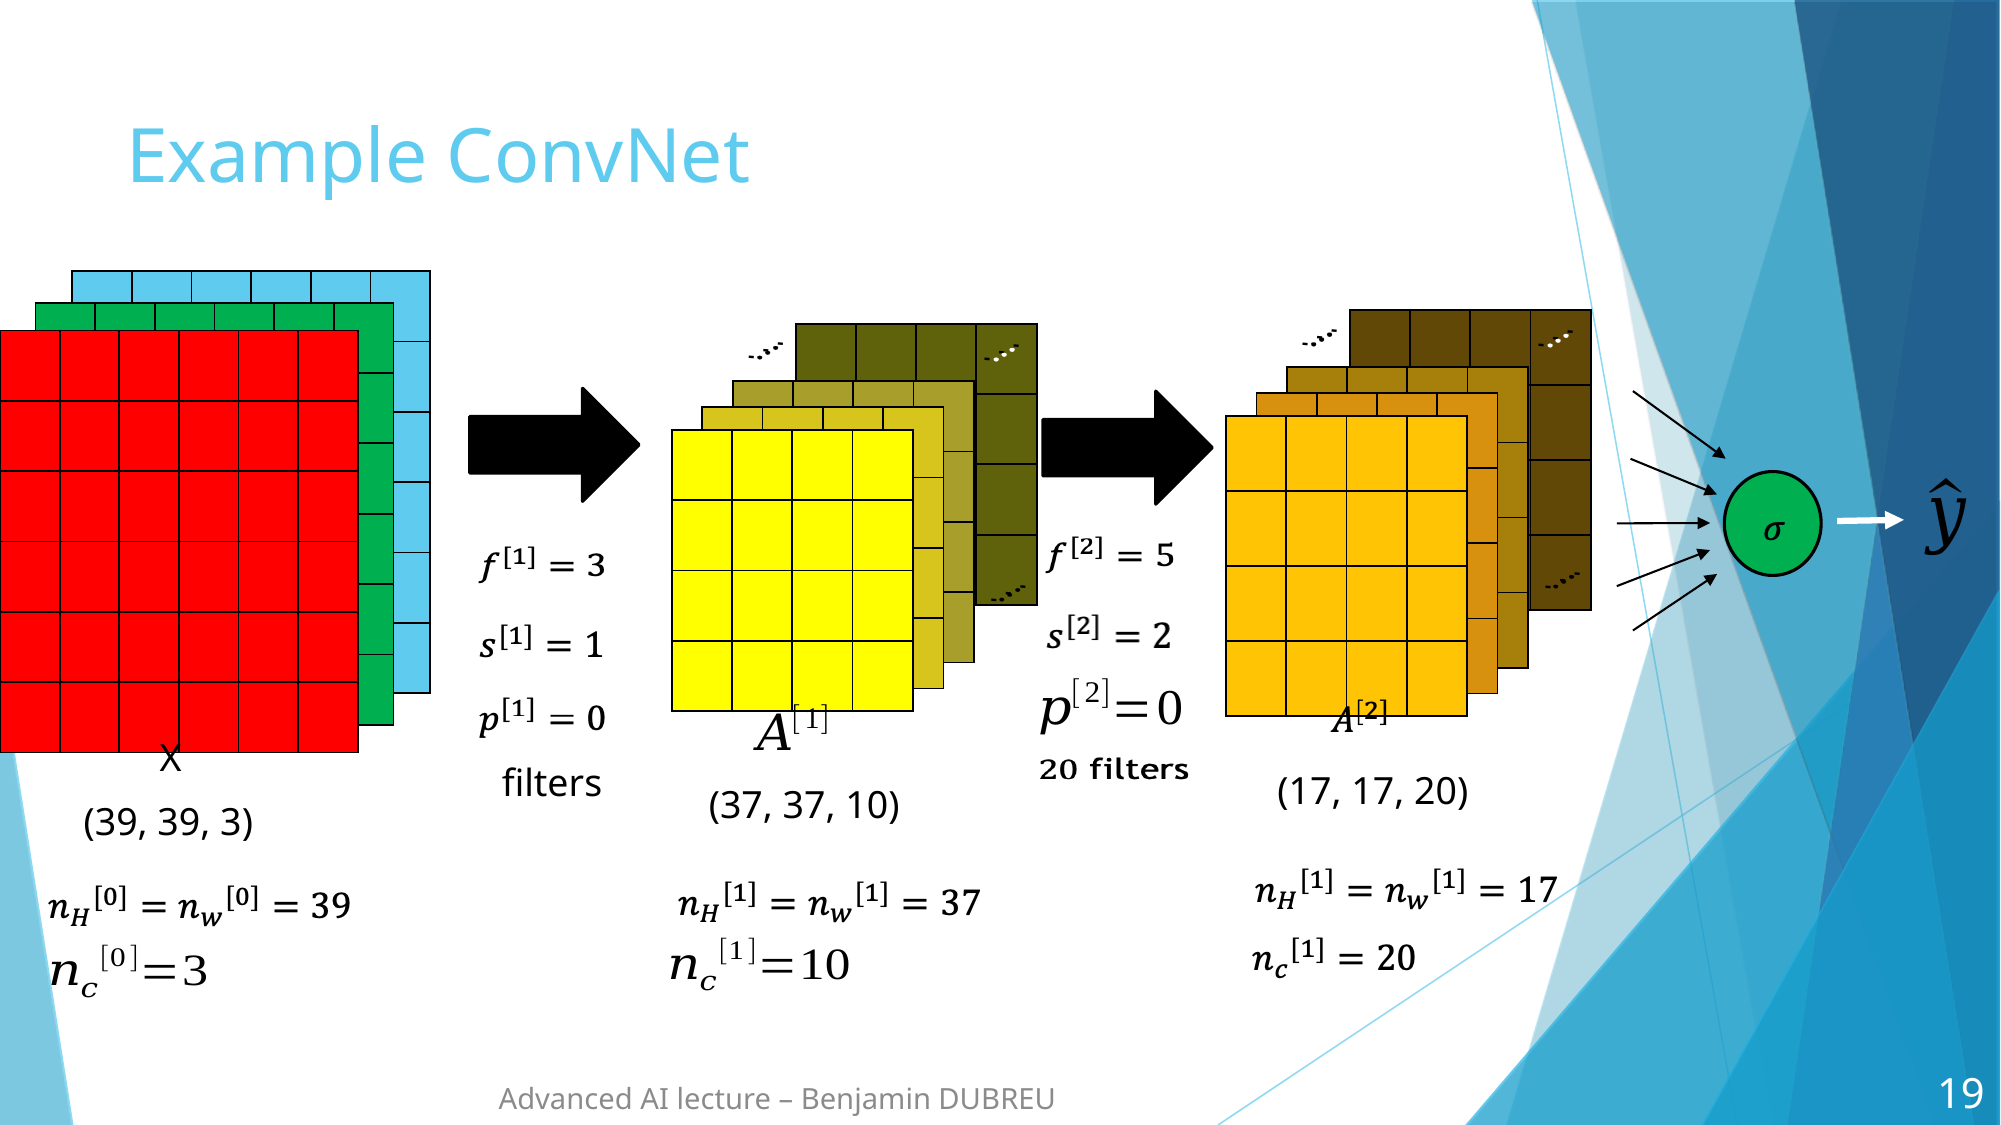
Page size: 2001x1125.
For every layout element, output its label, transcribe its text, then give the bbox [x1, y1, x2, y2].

table_cell [944, 523, 973, 591]
table_cell [1347, 492, 1406, 565]
table_cell [239, 472, 297, 541]
table_header [1318, 394, 1376, 415]
table_cell [1468, 619, 1497, 693]
table_cell [1, 542, 59, 611]
table_cell [977, 465, 1036, 534]
table_cell [1287, 642, 1346, 715]
table_cell [673, 501, 731, 570]
title Example ConvNet [111, 99, 1522, 317]
table_header [1257, 394, 1316, 415]
table_header [1471, 311, 1530, 384]
text_box [1230, 923, 1439, 986]
table_cell [944, 452, 973, 521]
table_header [239, 331, 297, 400]
text_box [456, 533, 629, 597]
table_cell [914, 549, 943, 617]
table_cell [359, 585, 393, 654]
table_cell [120, 542, 178, 611]
table_cell [1227, 492, 1285, 565]
table_cell [180, 472, 238, 541]
table_cell [944, 593, 973, 662]
table_cell [120, 683, 178, 752]
table_header [371, 272, 429, 341]
table_header [1411, 311, 1469, 366]
table_header [853, 431, 912, 499]
table_cell [1227, 567, 1285, 640]
table_cell [853, 642, 912, 710]
table_header [734, 382, 792, 406]
table_cell [1, 613, 59, 681]
table_cell [61, 542, 118, 611]
table_cell [1531, 461, 1590, 534]
table_cell [180, 402, 238, 470]
text_box [741, 332, 790, 371]
table_cell [977, 536, 1025, 604]
table_cell [1, 472, 59, 541]
text_box [469, 388, 640, 502]
table_cell [239, 613, 297, 681]
table_header [252, 272, 310, 302]
table_cell [1408, 567, 1466, 640]
table_cell [394, 624, 429, 692]
table_header [1287, 417, 1346, 490]
table_cell [299, 542, 357, 611]
text_box [1024, 741, 1210, 802]
table_cell [1498, 593, 1527, 667]
table_cell [180, 613, 238, 681]
text_box [1295, 318, 1344, 357]
table_header [917, 325, 975, 380]
table_cell [1287, 492, 1346, 565]
table_cell [120, 613, 178, 681]
table_header [1227, 417, 1285, 490]
table_cell [1227, 642, 1285, 715]
text_box [1531, 320, 1580, 359]
table_cell [61, 472, 118, 541]
table_cell [793, 642, 852, 710]
table_header [763, 408, 822, 429]
table_cell [853, 571, 912, 640]
table_cell [61, 402, 118, 470]
table_header [192, 272, 250, 302]
table_cell [394, 413, 429, 481]
chart [654, 934, 863, 997]
chart [1906, 471, 1989, 558]
table_cell [1468, 544, 1497, 618]
text_box [25, 872, 376, 935]
chart [1025, 674, 1197, 738]
table_header [1351, 311, 1409, 366]
table_cell [733, 501, 791, 570]
table_cell [673, 571, 731, 640]
table_header [1438, 394, 1497, 467]
table_header [794, 382, 852, 406]
table_cell [914, 619, 943, 688]
table_cell [673, 642, 731, 710]
table_cell [1498, 518, 1527, 592]
table_cell [359, 655, 393, 724]
table_header [335, 304, 393, 372]
table_cell [61, 613, 118, 681]
table_header [61, 331, 118, 400]
table_header [120, 331, 178, 400]
table_cell [61, 683, 118, 752]
slide_number <number> [1887, 1065, 2000, 1125]
table_cell [914, 478, 943, 547]
table_cell [394, 483, 429, 552]
table_header [977, 325, 1036, 393]
text_box (39, 39, 3) [68, 790, 268, 851]
table_cell [299, 683, 357, 752]
table_cell [394, 342, 429, 411]
table_cell [733, 642, 791, 710]
table_header [73, 272, 131, 302]
table_header [312, 272, 370, 302]
table_cell [299, 472, 357, 541]
table_header [1288, 368, 1346, 392]
table_cell [1, 402, 59, 470]
table_cell [1468, 469, 1497, 542]
text_box [1538, 561, 1587, 600]
text_box [1307, 686, 1411, 750]
table_header [1348, 368, 1406, 392]
table_cell [180, 542, 238, 611]
text_box [1724, 471, 1822, 576]
text_box (37, 37, 10) [693, 773, 915, 834]
table_cell [793, 501, 852, 570]
table_header [1378, 394, 1436, 415]
text_box [456, 611, 625, 675]
table_cell [853, 501, 912, 570]
table_cell [299, 402, 357, 470]
table_header [793, 431, 852, 499]
table_header [156, 304, 214, 330]
table_cell [977, 395, 1036, 463]
table_cell [239, 542, 297, 611]
table_header [857, 325, 915, 380]
table_cell [1347, 642, 1406, 686]
table_header [914, 382, 973, 451]
table_cell [1531, 536, 1590, 609]
table_cell [239, 683, 297, 752]
table_cell [1031, 587, 1036, 601]
table_cell [359, 515, 393, 583]
table_header [673, 431, 731, 499]
table_header [733, 431, 791, 499]
table_header [797, 325, 855, 380]
table_cell [359, 374, 393, 442]
text_box [1042, 391, 1213, 505]
text_box [1231, 856, 1580, 919]
text_box [655, 867, 1004, 930]
table_cell [793, 571, 852, 640]
table_cell [1531, 386, 1590, 459]
chart [34, 940, 223, 1004]
table_header [36, 304, 94, 330]
table_cell [1, 683, 59, 752]
table_header [1, 331, 59, 400]
table_cell [299, 613, 357, 681]
table_cell [1287, 567, 1346, 640]
text_box filters [477, 751, 618, 812]
text_box X [144, 726, 197, 787]
table_header [275, 304, 333, 330]
table_header [1468, 368, 1527, 442]
table_cell [394, 553, 429, 622]
table_header [824, 408, 882, 429]
chart [738, 700, 842, 764]
table_header [1408, 417, 1466, 490]
table_cell [359, 444, 393, 513]
table_header [215, 304, 273, 330]
table_cell [120, 472, 178, 541]
table_cell [239, 402, 297, 470]
table_cell [1408, 492, 1466, 565]
text_box [456, 684, 628, 748]
table_cell [1347, 567, 1406, 640]
table_cell [733, 571, 791, 640]
table_header [133, 272, 191, 302]
table_header [1347, 417, 1406, 490]
footer Advanced AI lecture – Benjamin DUBREU [483, 1067, 1517, 1125]
table_header [703, 408, 762, 429]
table_header [1531, 311, 1590, 384]
table_cell [1498, 443, 1527, 517]
table_header [180, 331, 238, 400]
table_header [1408, 368, 1467, 392]
table_cell [1408, 642, 1466, 715]
table_header [299, 331, 357, 400]
table_header [884, 408, 943, 477]
table_cell [120, 402, 178, 470]
table_cell [180, 683, 238, 752]
text_box [977, 334, 1026, 373]
table_header [96, 304, 154, 330]
text_box [984, 523, 1198, 665]
text_box (17, 17, 20) [1262, 759, 1484, 820]
table_header [854, 382, 913, 406]
